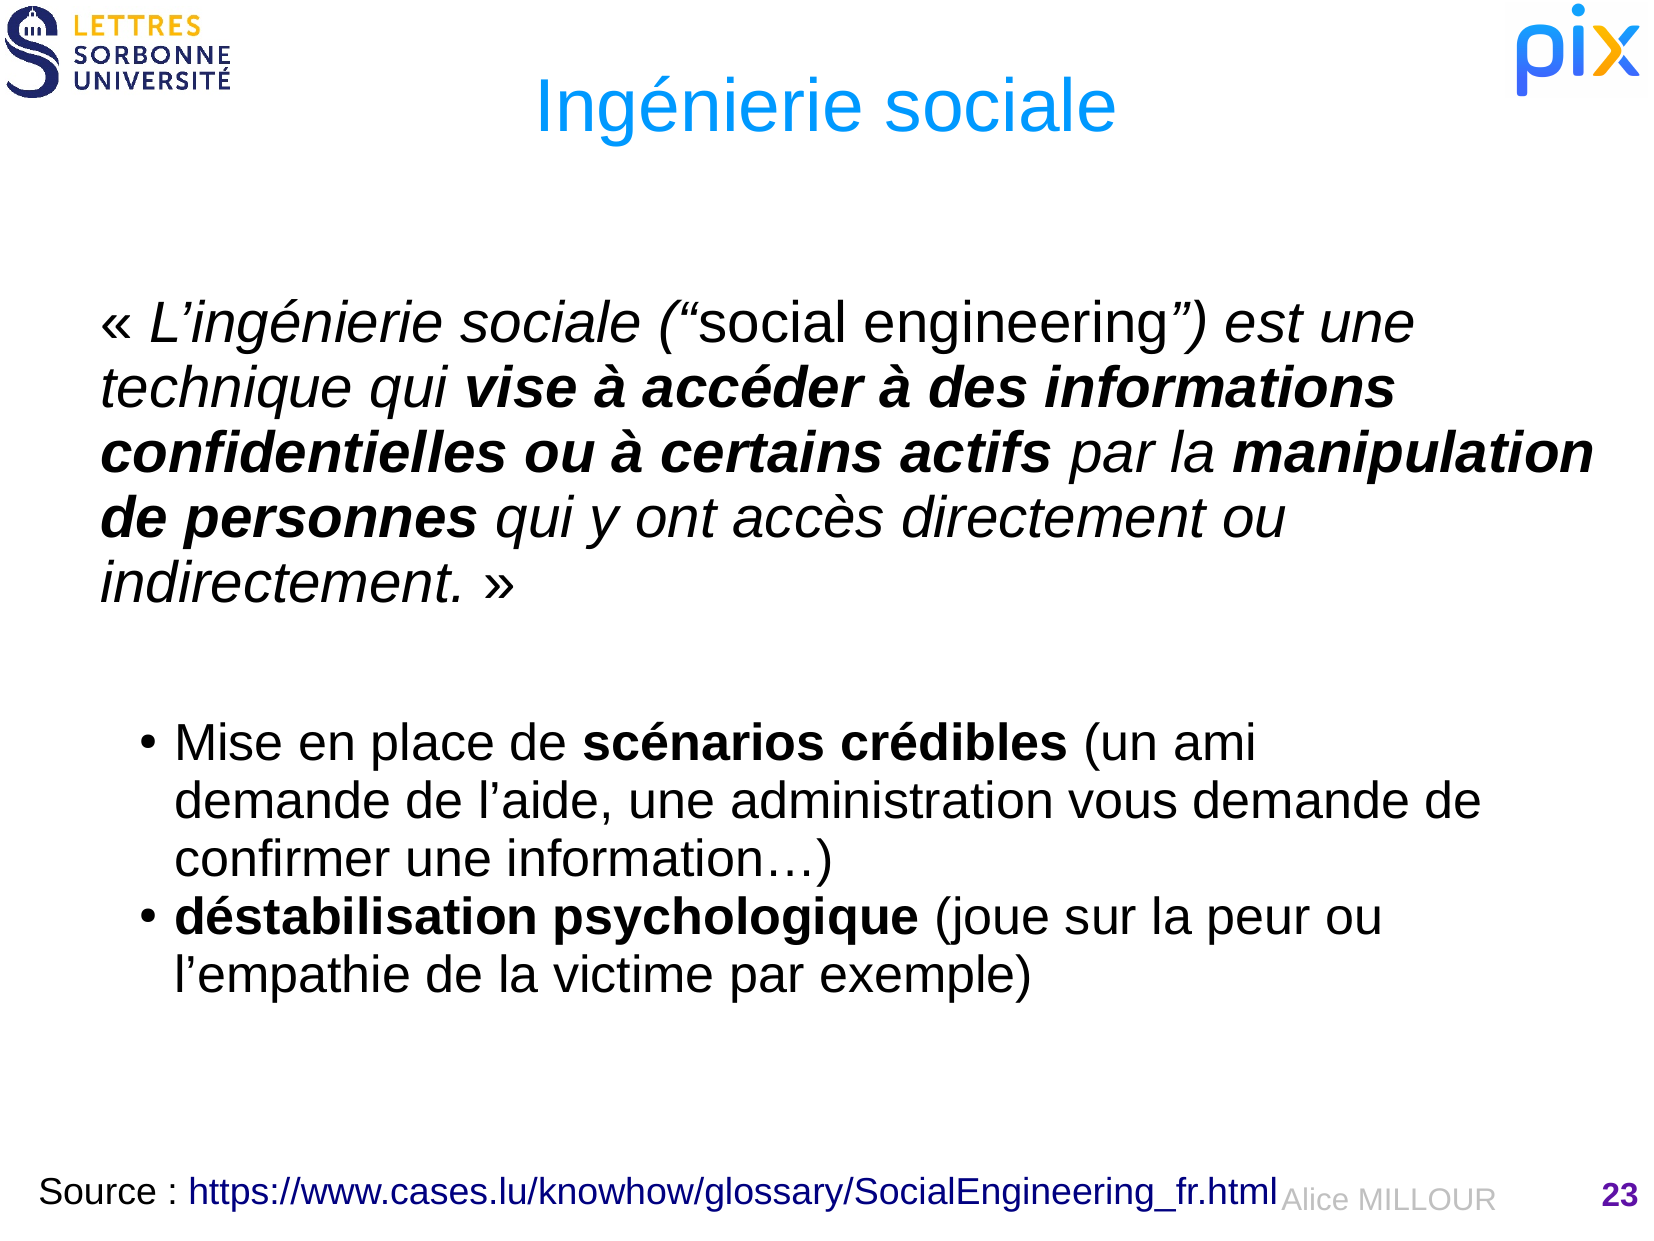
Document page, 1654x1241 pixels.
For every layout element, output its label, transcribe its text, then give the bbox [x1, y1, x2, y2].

title Ingénierie sociale [82, 2, 1571, 210]
text_box Mise en place de scénarios crédibles (un ami demande de l’aide, une administration vous demande de confirmer une information…) déstabilisation psychologique (joue sur la peur ou l’empathie de la victime par exemple) [124, 706, 1501, 1058]
picture [1571, 2, 1648, 98]
text_box Source : https://www.cases.lu/knowhow/glossary/SocialEngineering_fr.html [23, 1163, 1400, 1241]
picture [5, 6, 82, 98]
list « L’ingénierie sociale (“social engineering”) est une technique qui vise à accéder à des informations confidentielles ou à certains actifs par la manipulation de personnes qui y ont accès directement ou indirectement. » [29, 290, 1616, 1010]
